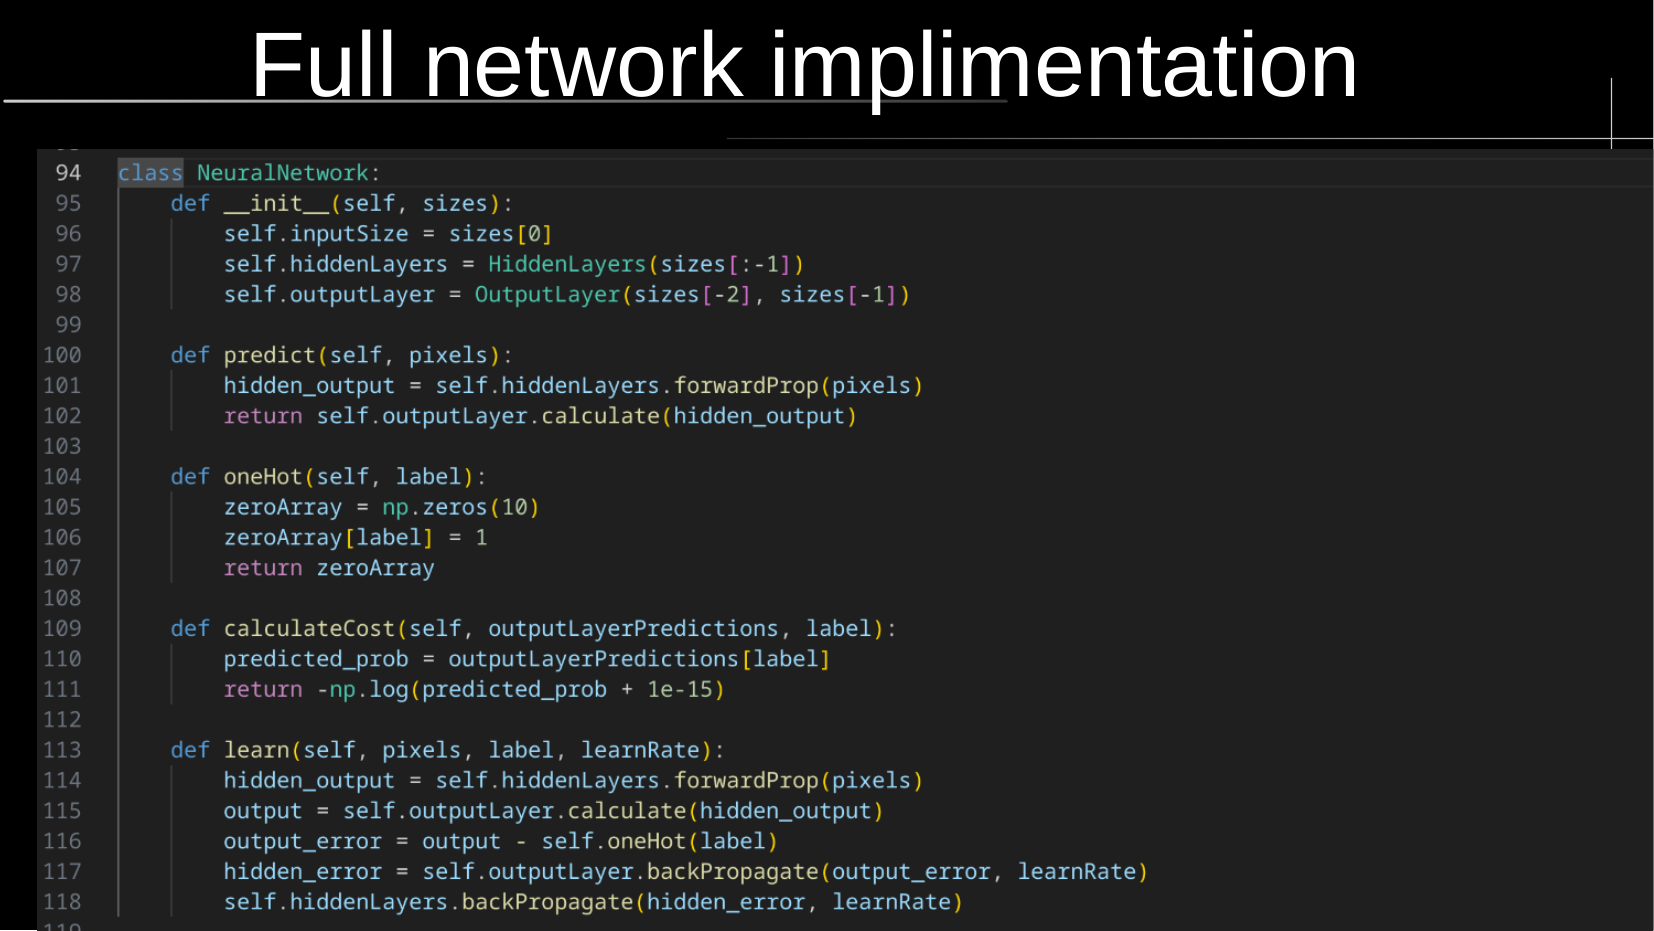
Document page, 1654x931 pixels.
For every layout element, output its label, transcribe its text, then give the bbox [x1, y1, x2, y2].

picture [37, 149, 1654, 931]
title Full network implimentation [23, 11, 1589, 119]
